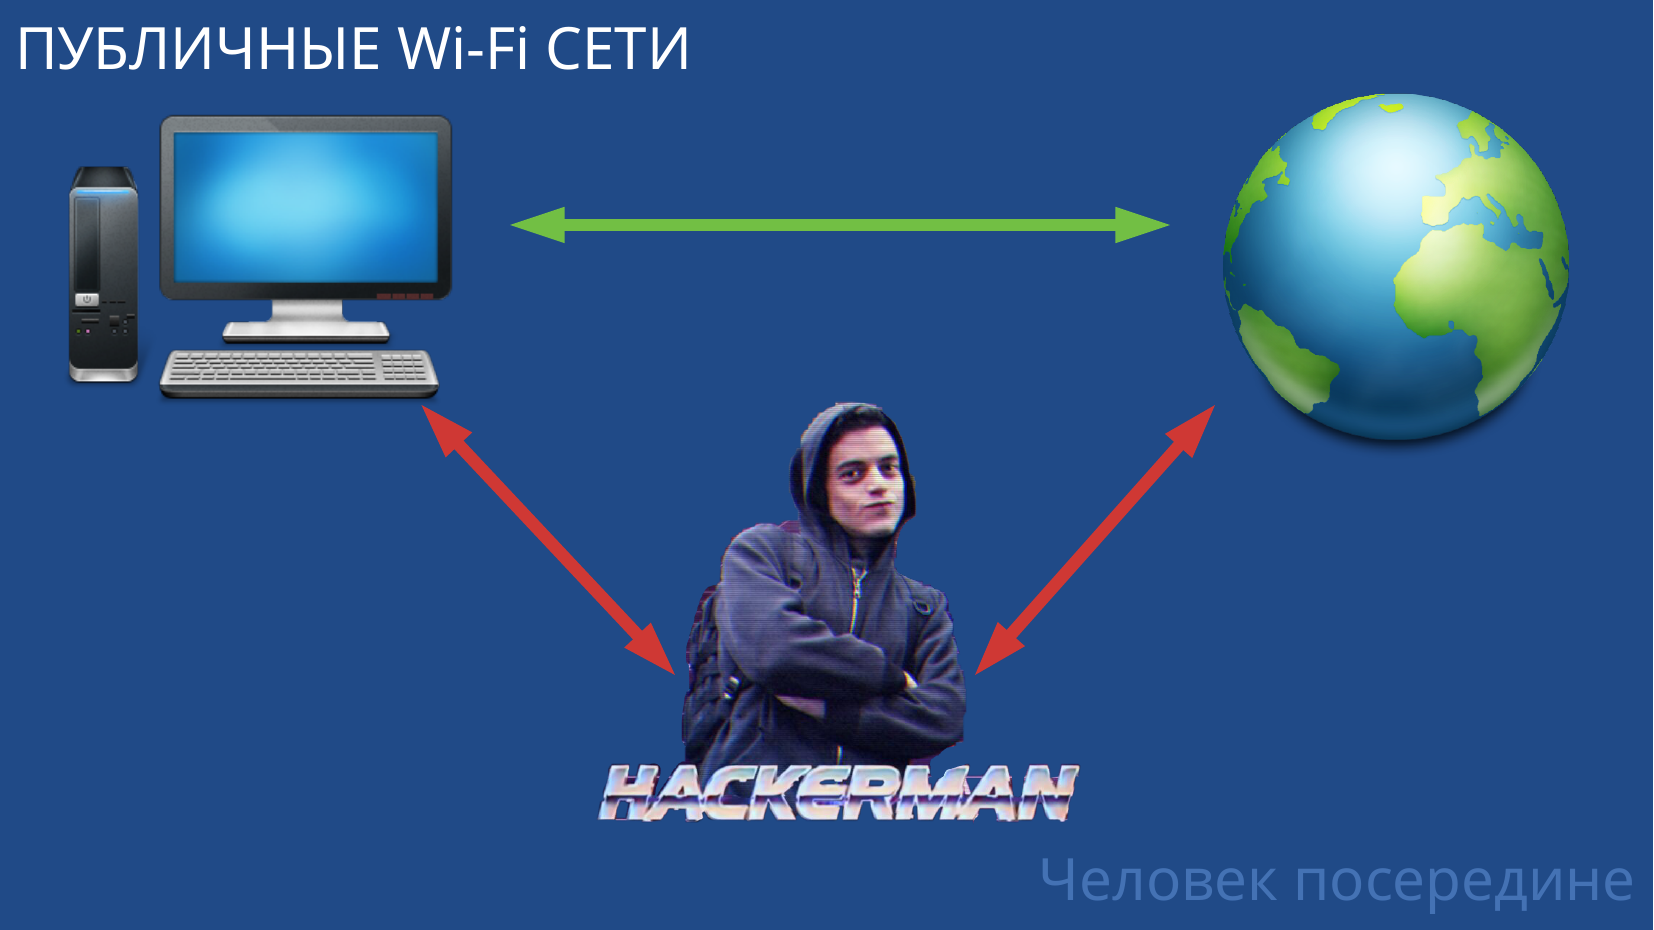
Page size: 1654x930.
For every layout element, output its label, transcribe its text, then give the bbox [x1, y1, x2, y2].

picture [596, 401, 1081, 826]
text_box ПУБЛИЧНЫЕ Wi-Fi СЕТИ [0, 0, 1653, 146]
text_box Человек посередине [0, 825, 1651, 930]
picture [60, 59, 460, 460]
picture [1200, 74, 1591, 466]
